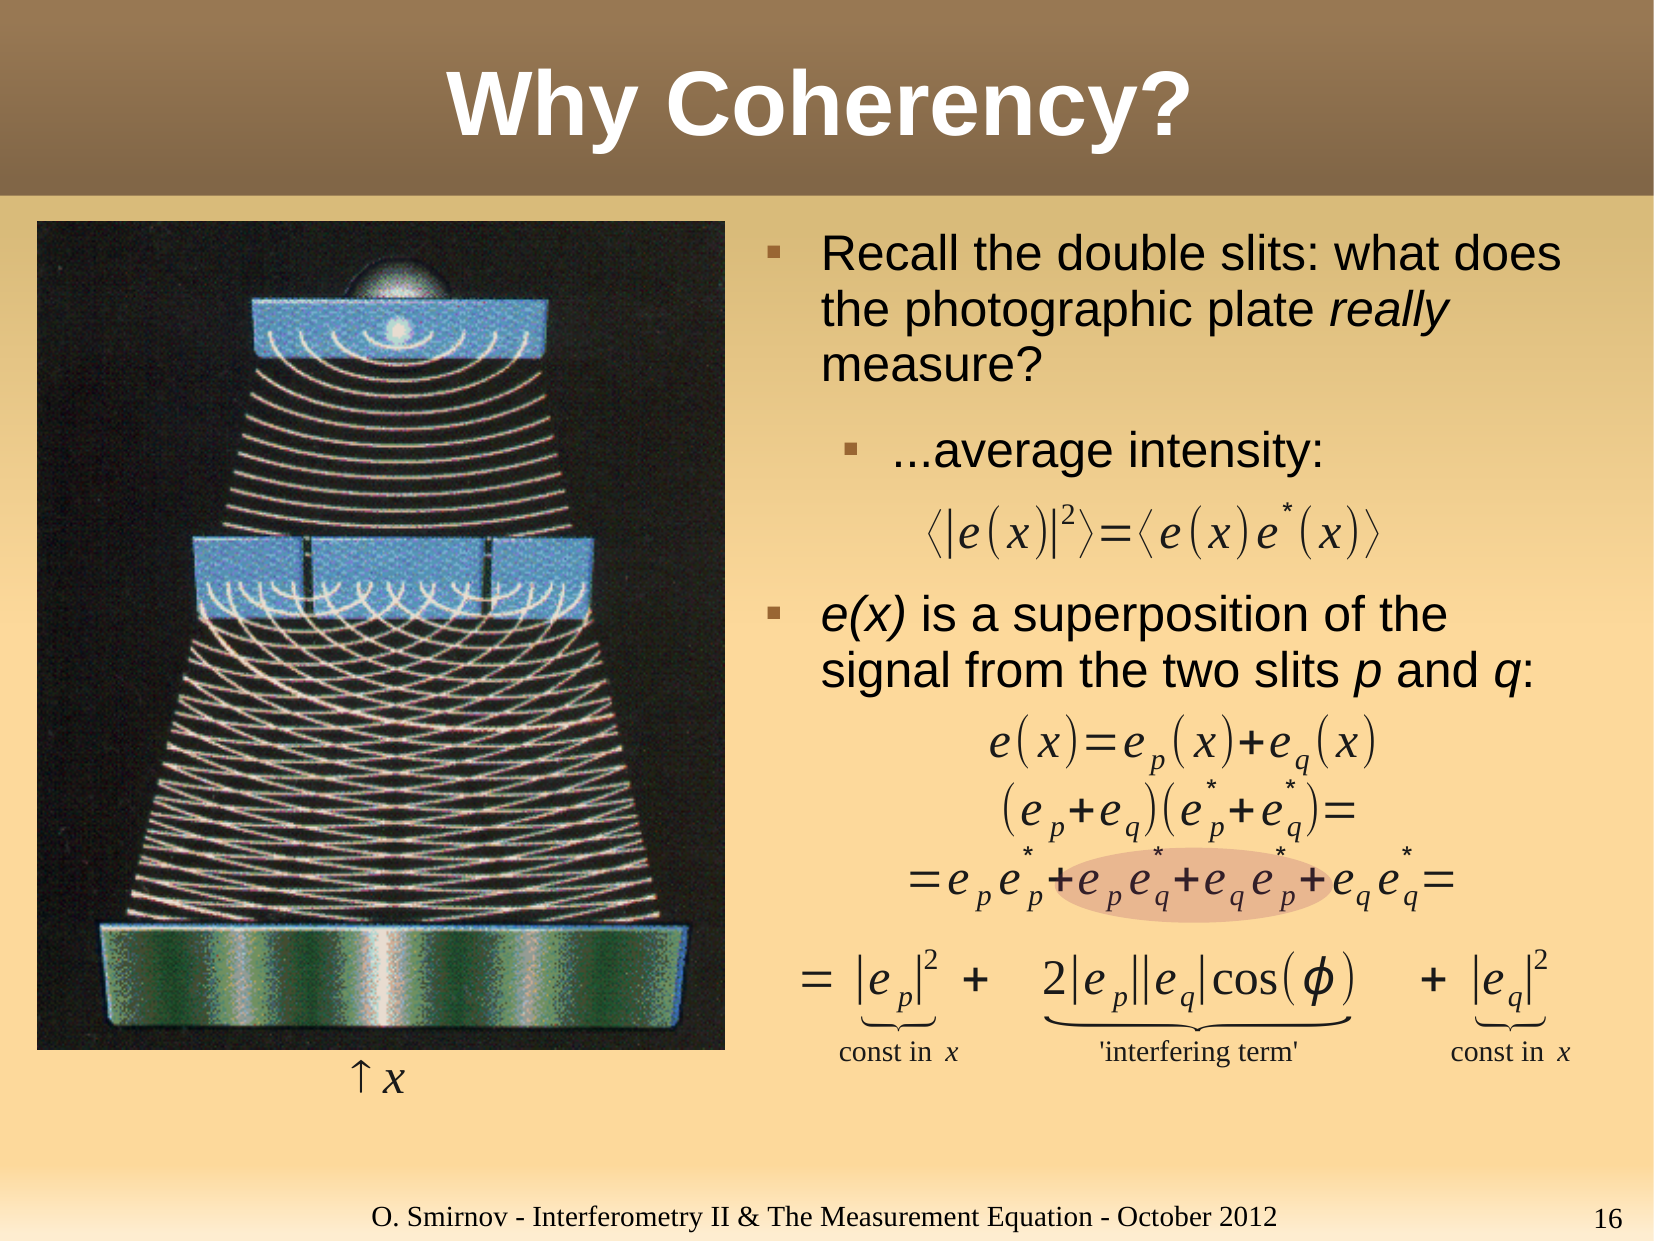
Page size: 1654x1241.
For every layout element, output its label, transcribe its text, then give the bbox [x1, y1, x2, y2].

chart [787, 712, 1578, 1068]
text_box [1054, 847, 1333, 923]
chart [343, 1051, 413, 1105]
list Recall the double slits: what does the photographic plate really measure? ...average intensity: e(x) is a superposition of the signal from the two slits p and q: [750, 225, 1564, 819]
title Why Coherency? [76, 0, 1565, 208]
picture [0, 0, 1654, 1241]
